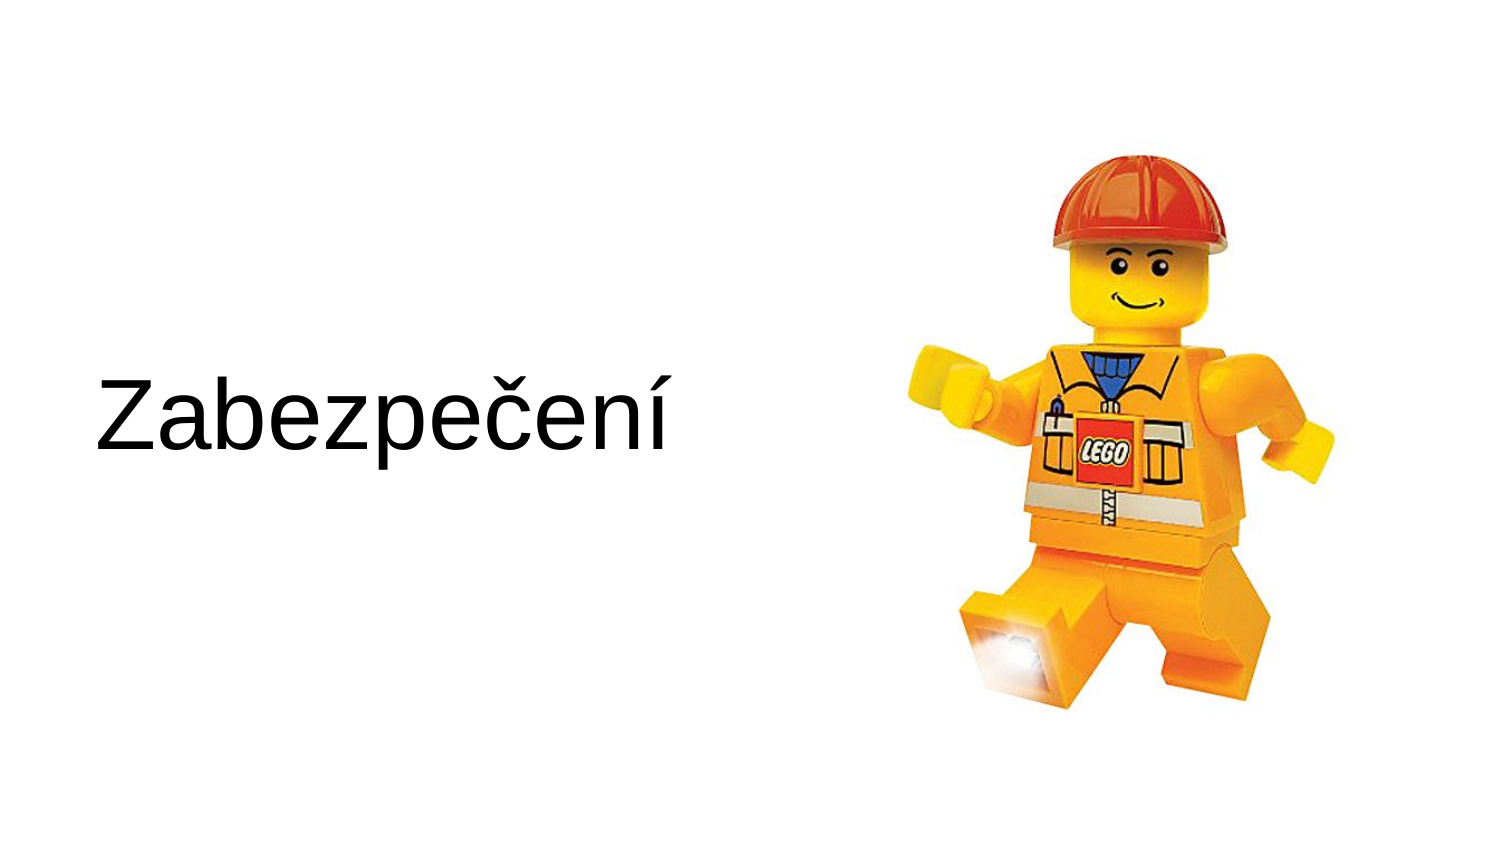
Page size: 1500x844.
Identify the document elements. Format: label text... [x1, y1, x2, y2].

title Zabezpečení [80, 73, 1125, 745]
picture [886, 122, 1358, 721]
